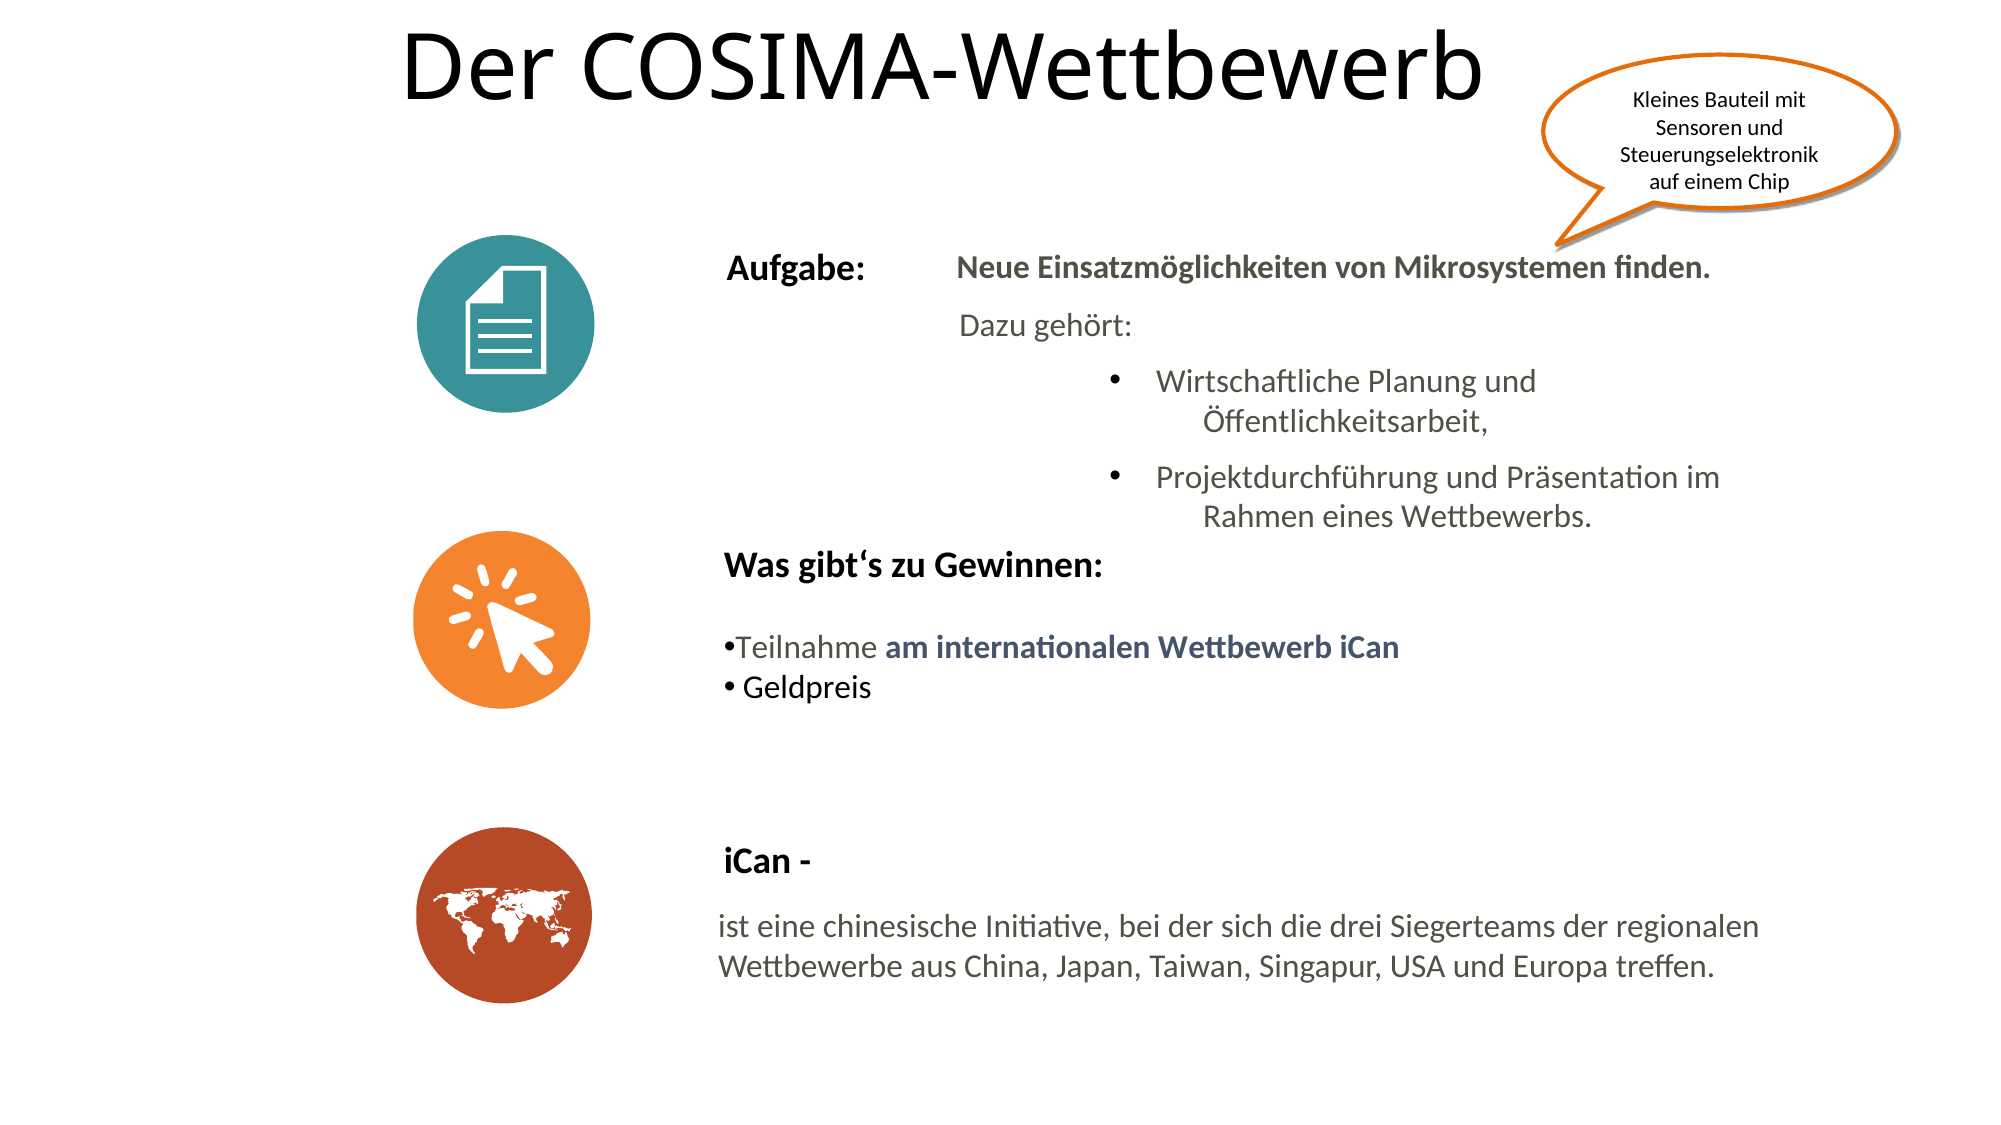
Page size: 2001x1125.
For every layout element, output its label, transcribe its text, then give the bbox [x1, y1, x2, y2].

text_box Neue Einsatzmöglichkeiten von Mikrosystemen finden. [942, 238, 1942, 293]
text_box Teilnahme am internationalen Wettbewerb iCan Geldpreis [708, 577, 1640, 714]
title Der COSIMA-Wettbewerb [384, 0, 2000, 179]
text_box iCan - [708, 828, 828, 890]
text_box ist eine chinesische Initiative, bei der sich die drei Siegerteams der regionalen Wettbewerbe aus China, Japan, Taiwan, Singapur, USA und Europa treffen. [703, 896, 1790, 991]
picture [413, 531, 591, 709]
text_box Dazu gehört: Wirtschaftliche Planung und Öffentlichkeitsarbeit, Projektdurchführung und Präsentation im Rahmen eines Wettbewerbs. [944, 296, 1834, 569]
text_box Aufgabe: [711, 235, 883, 297]
picture [416, 235, 595, 413]
text_box Kleines Bauteil mit Sensoren und Steuerungselektronik auf einem Chip [1543, 54, 1897, 246]
text_box Was gibt‘s zu Gewinnen: [708, 532, 1122, 577]
picture [416, 826, 592, 1004]
